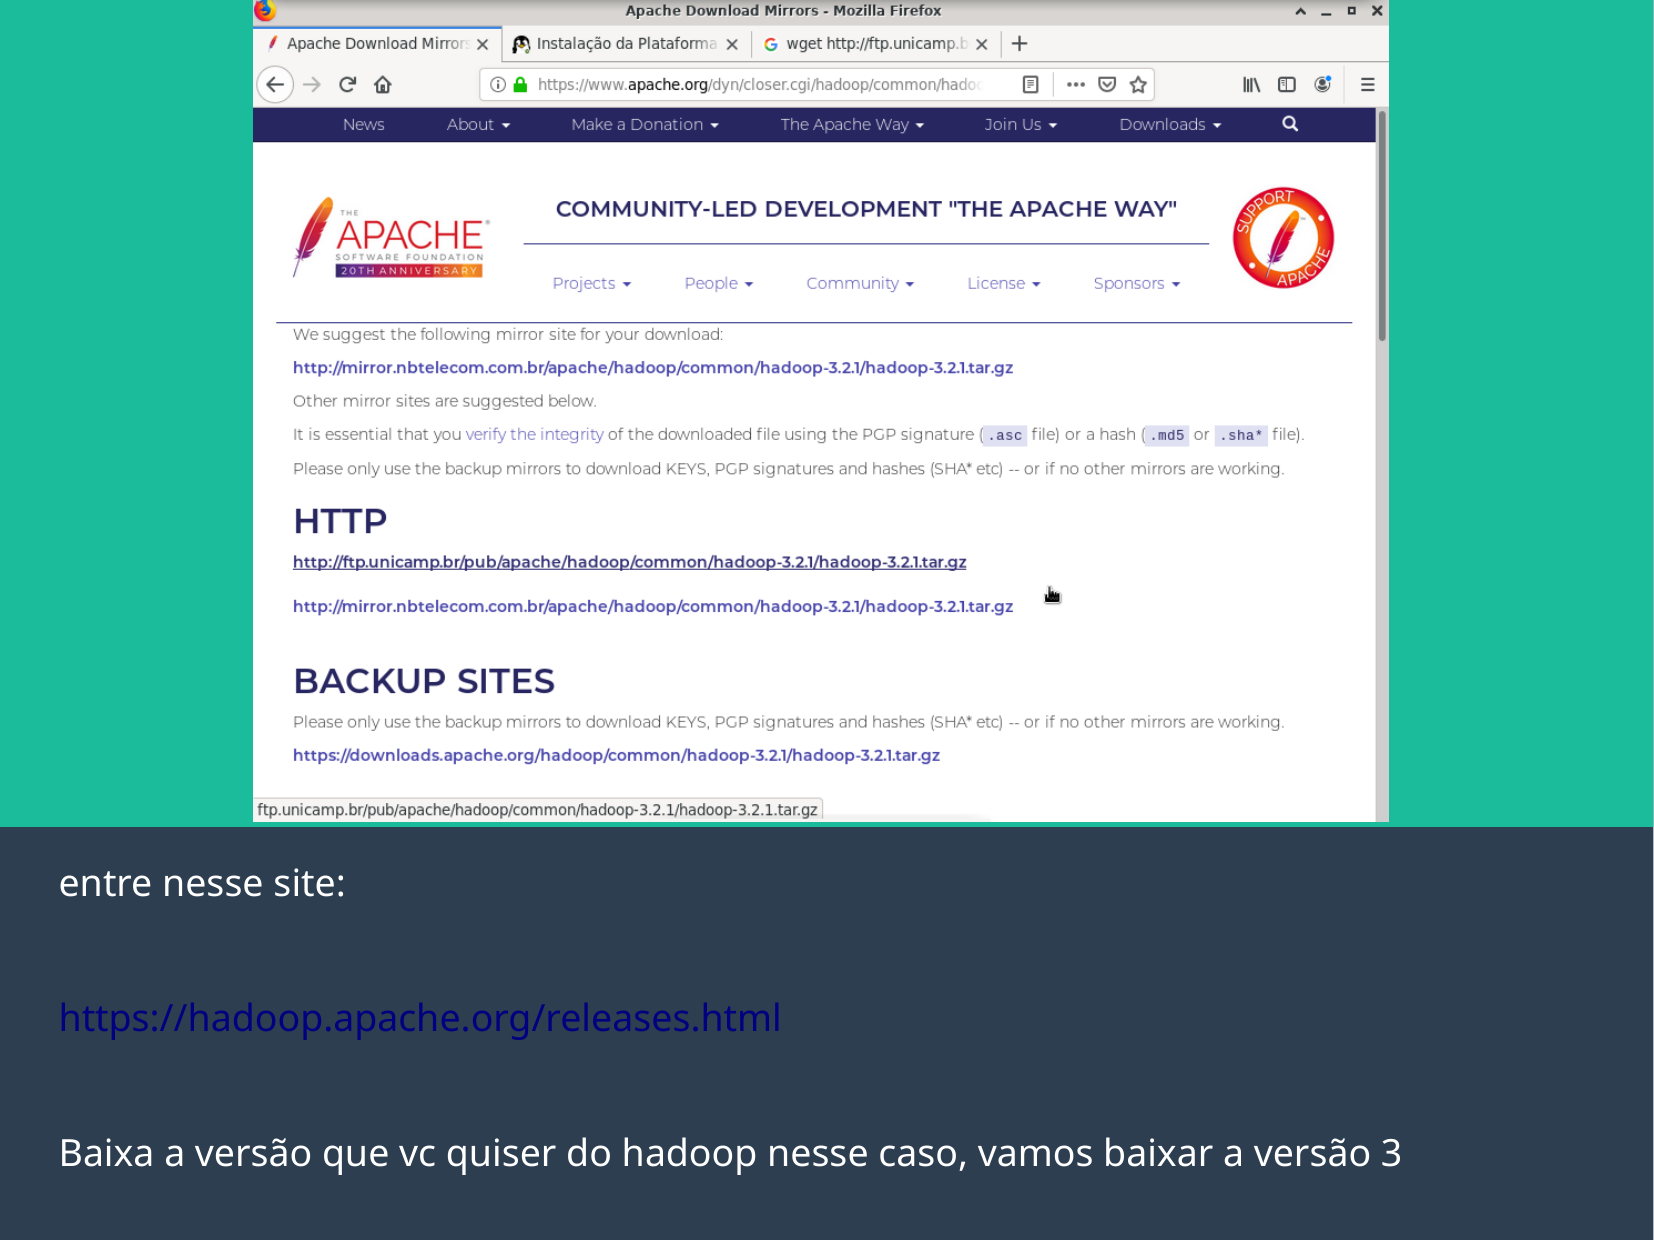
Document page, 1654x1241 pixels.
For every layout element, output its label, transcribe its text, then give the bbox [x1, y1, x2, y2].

list entre nesse site: https://hadoop.apache.org/releases.html Baixa a versão que vc quiser do hadoop nesse caso, vamos baixar a versão 3 [58, 856, 1594, 1182]
picture [253, 0, 1389, 822]
